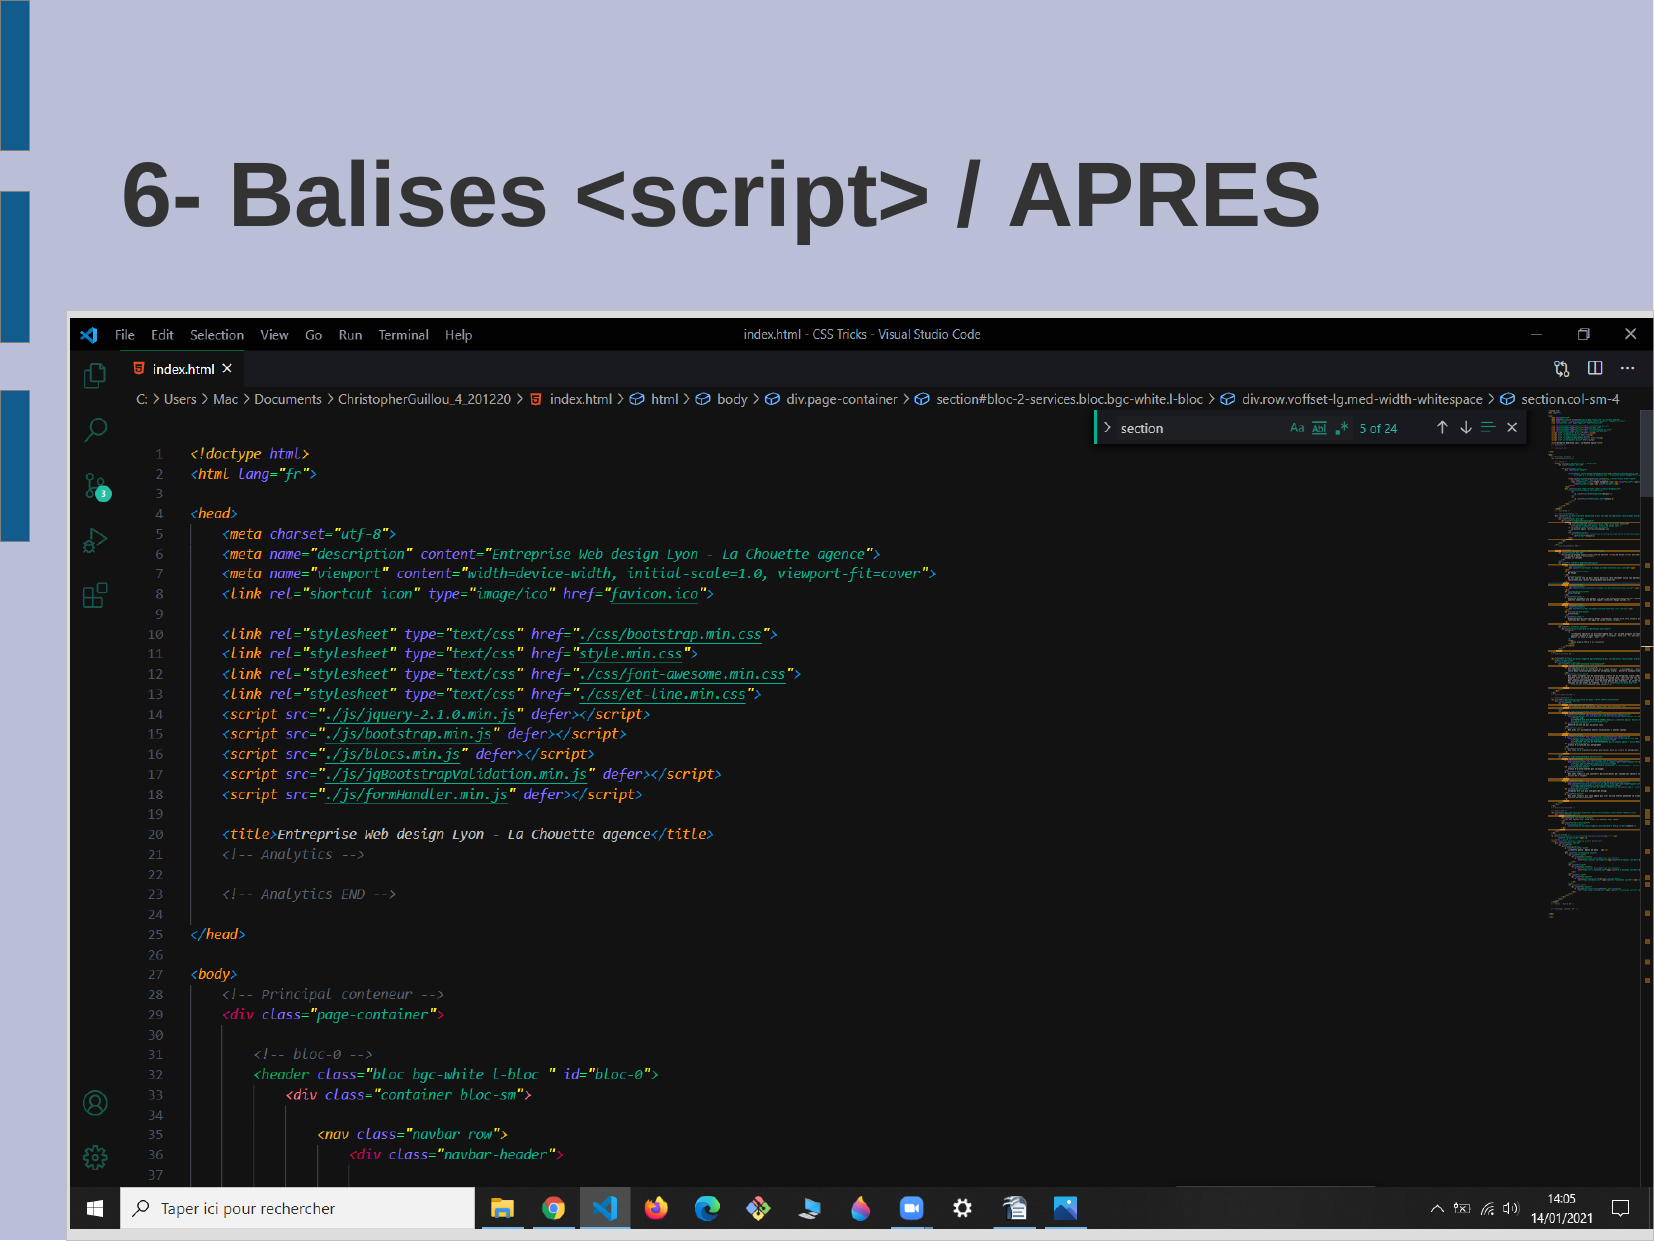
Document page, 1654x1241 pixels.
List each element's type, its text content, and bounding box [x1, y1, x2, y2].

title 6- Balises <script> / APRES [121, 91, 1534, 299]
picture [70, 318, 1654, 1229]
